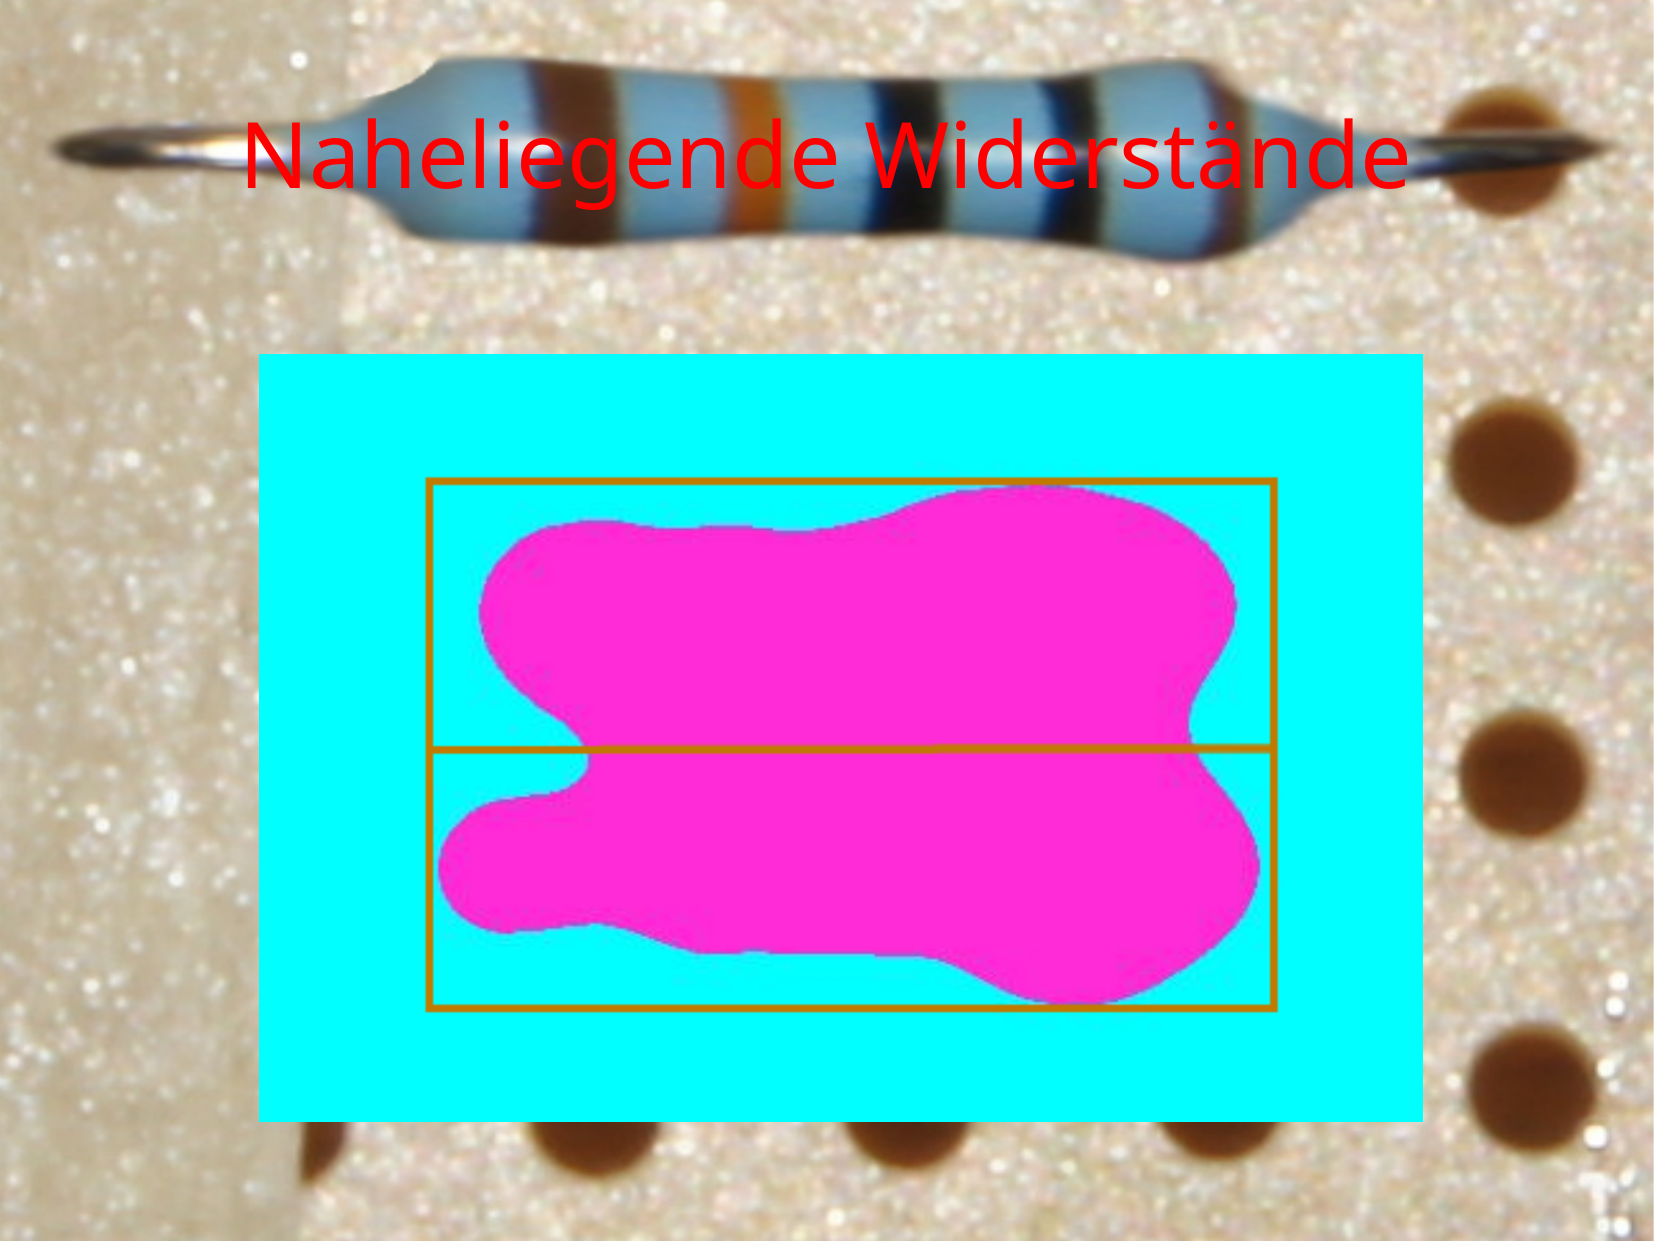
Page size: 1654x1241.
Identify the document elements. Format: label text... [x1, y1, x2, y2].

title Naheliegende Widerstände [82, 49, 1571, 257]
picture [0, 0, 1654, 1241]
